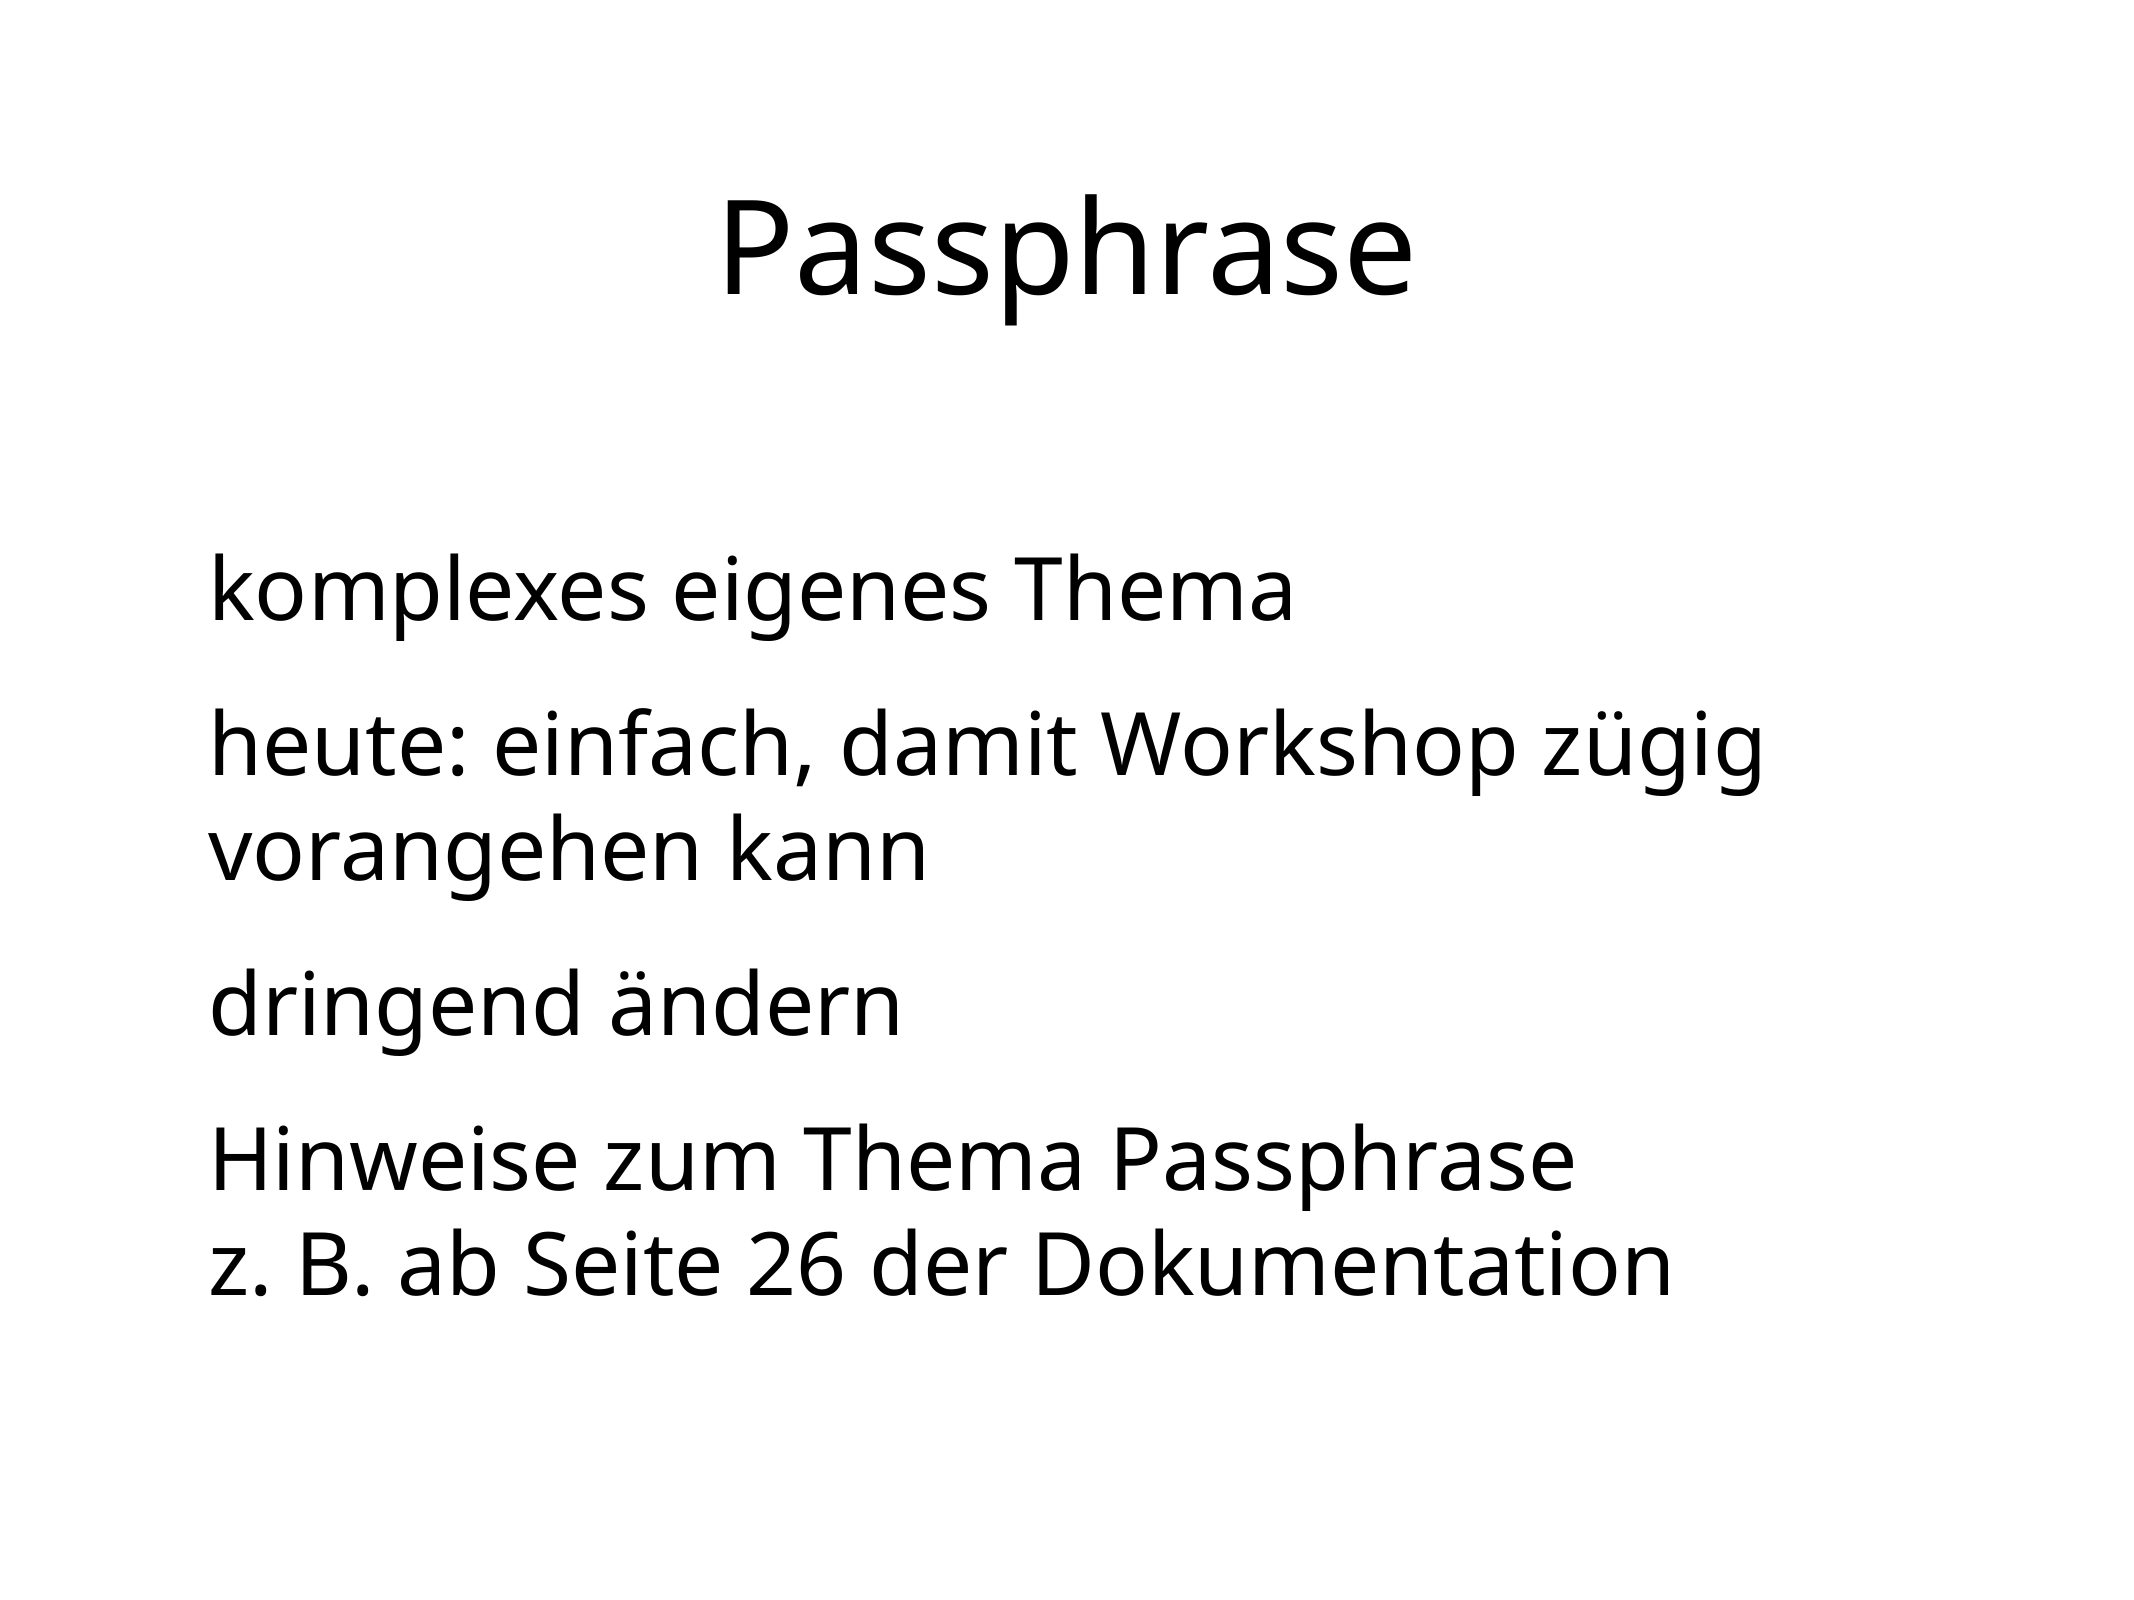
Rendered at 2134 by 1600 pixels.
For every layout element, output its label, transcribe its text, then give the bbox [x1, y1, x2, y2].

title Passphrase [208, 41, 1925, 442]
list komplexes eigenes Thema heute: einfach, damit Workshop zügig vorangehen kann dringend ändern Hinweise zum Thema Passphrase z. B. ab Seite 26 der Dokumentation [208, 454, 1925, 1392]
